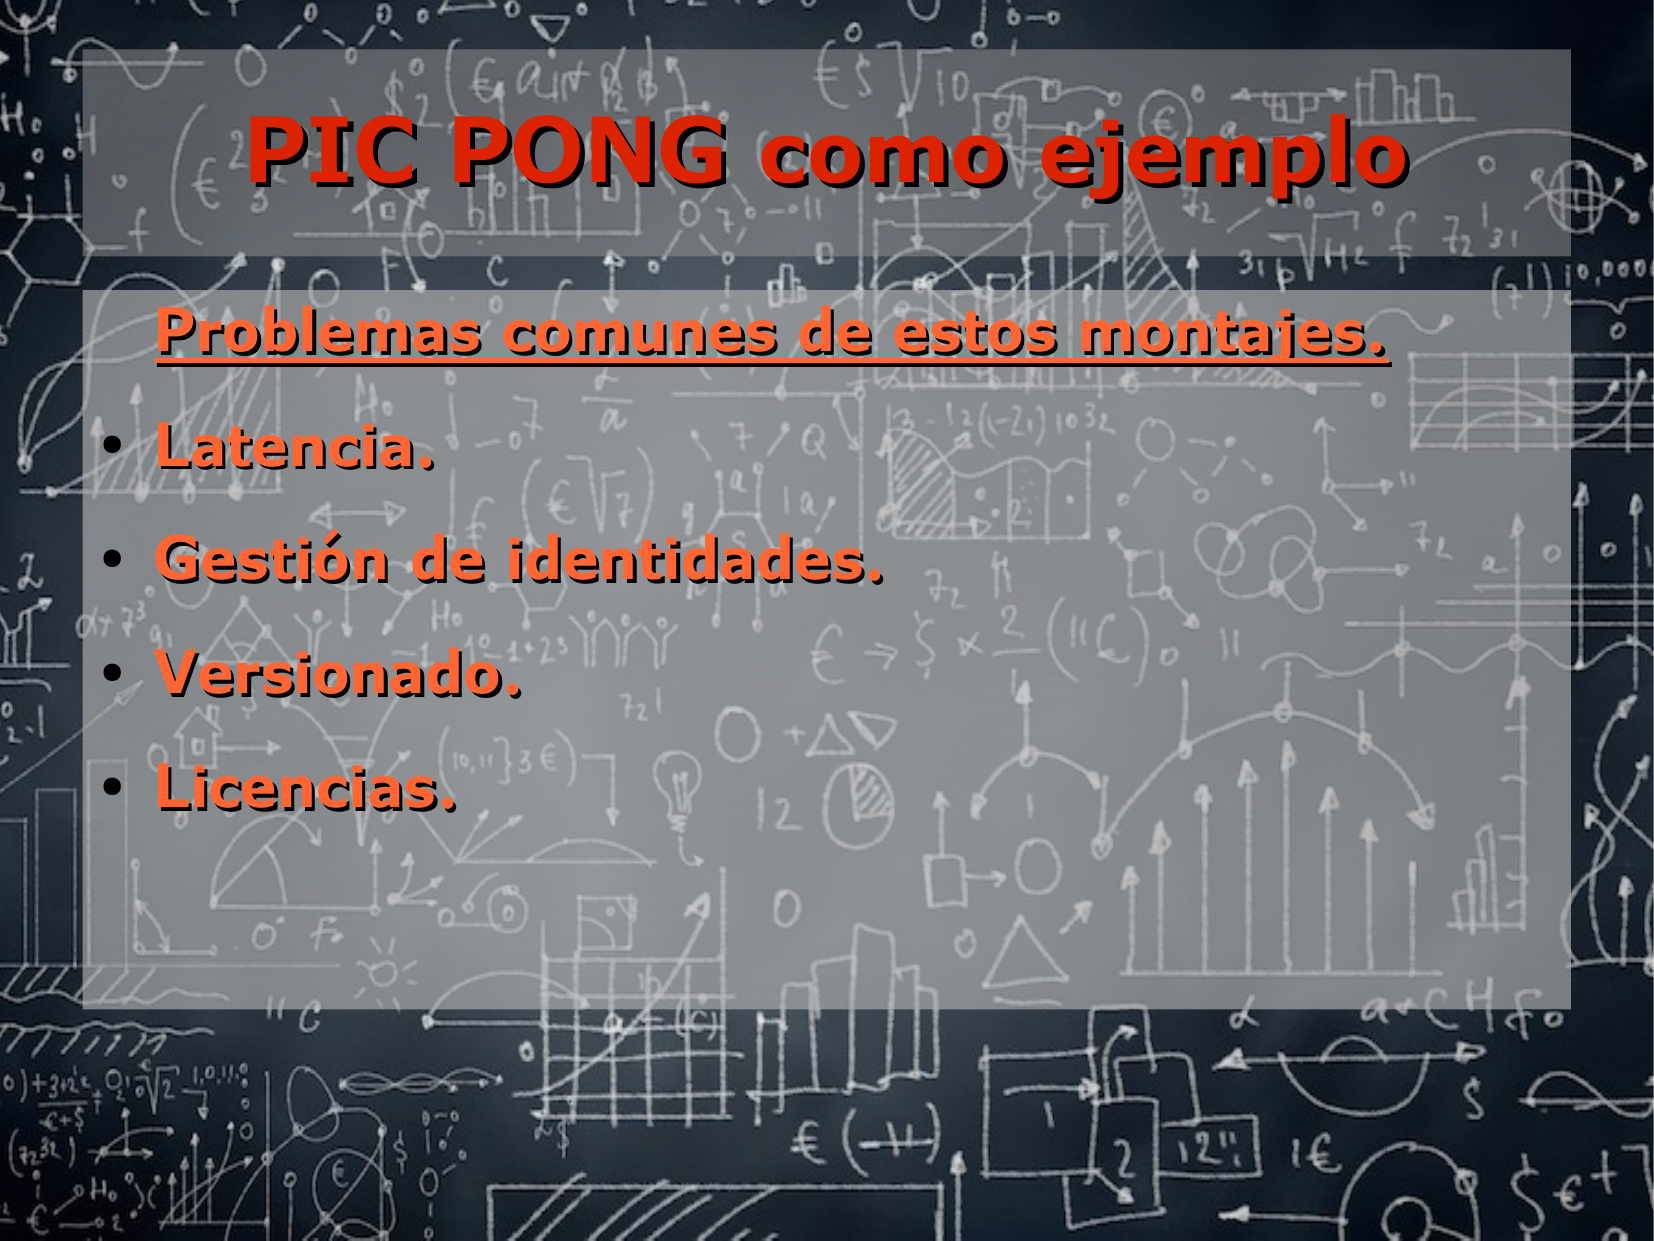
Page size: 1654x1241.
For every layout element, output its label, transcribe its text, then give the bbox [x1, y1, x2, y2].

picture [0, 0, 1654, 1241]
list Problemas comunes de estos montajes. Latencia. Gestión de identidades. Versionado. Licencias. [82, 290, 1571, 1010]
title PIC PONG como ejemplo [82, 49, 1571, 257]
